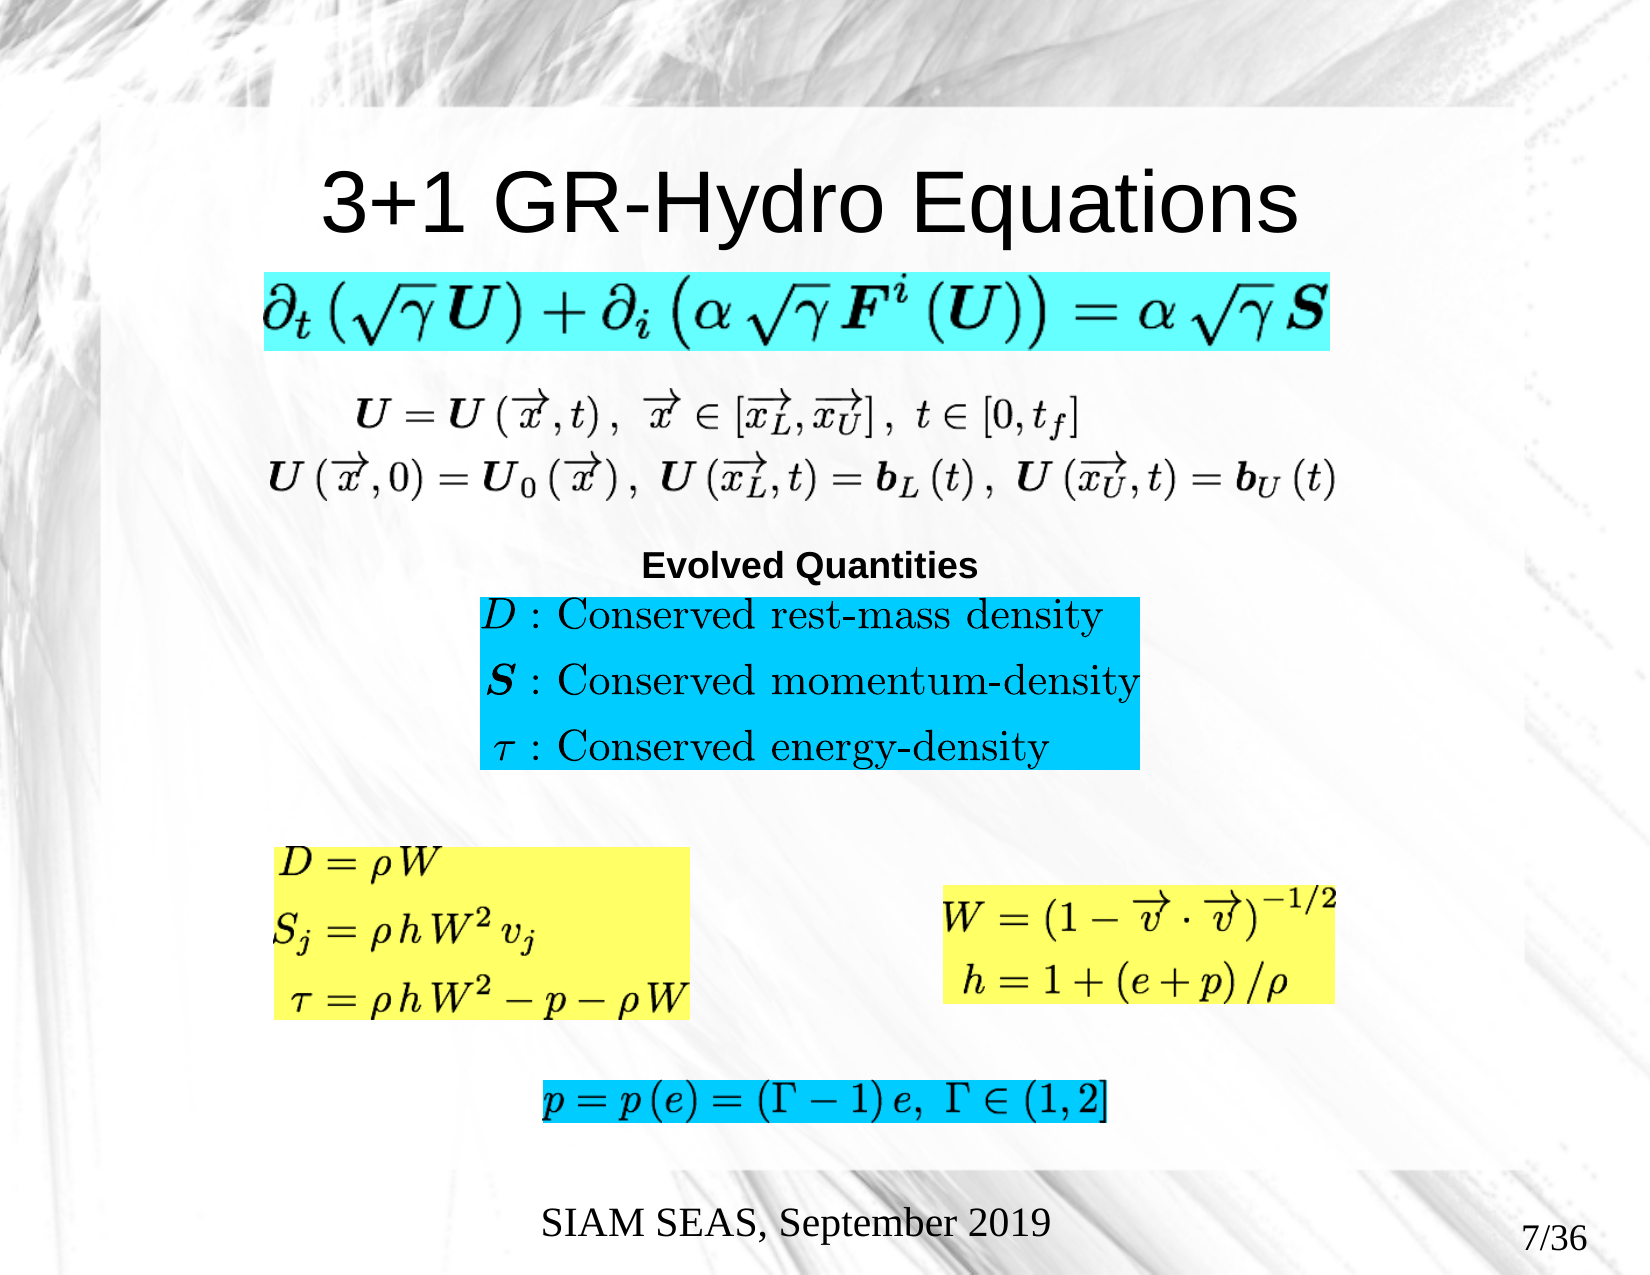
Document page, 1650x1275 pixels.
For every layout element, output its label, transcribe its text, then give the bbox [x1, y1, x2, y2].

text_box Evolved Quantities [480, 536, 1141, 594]
picture [0, 0, 1650, 1275]
title 3+1 GR-Hydro Equations [117, 115, 1503, 288]
